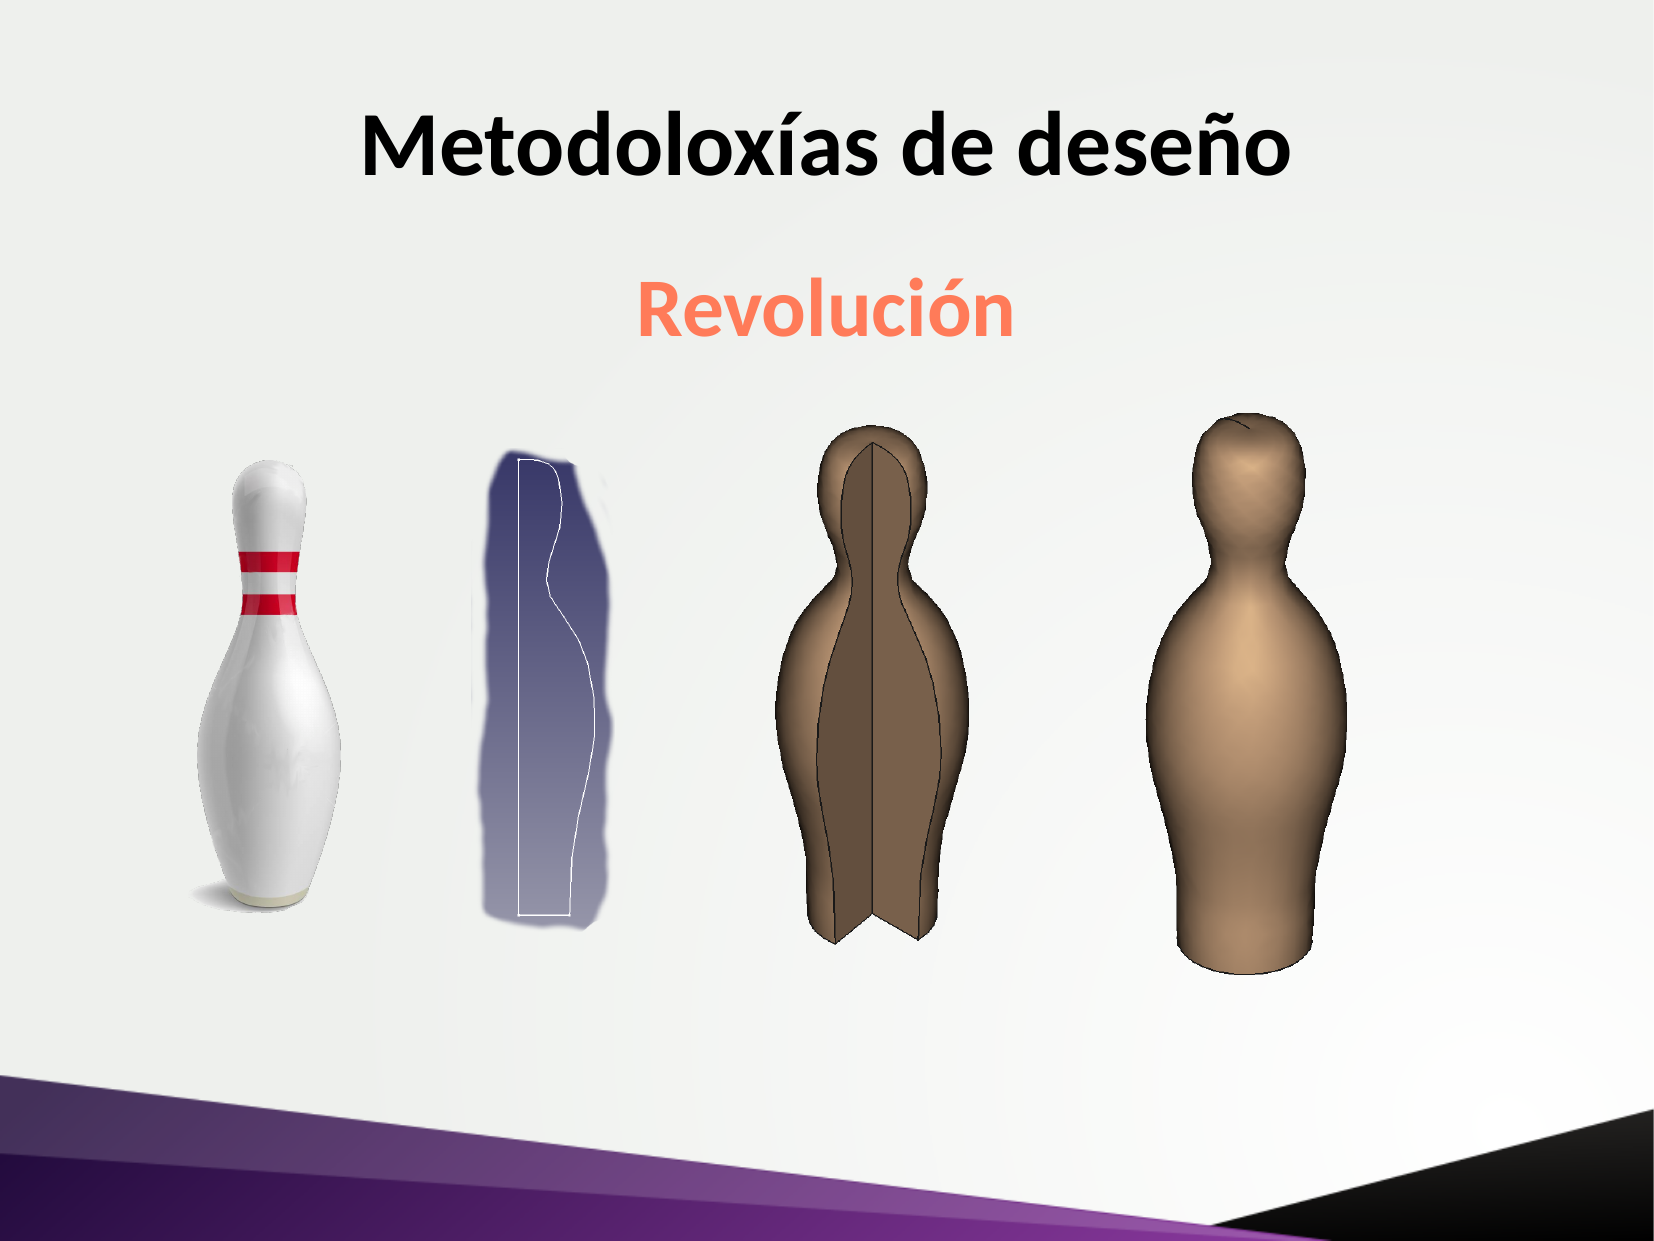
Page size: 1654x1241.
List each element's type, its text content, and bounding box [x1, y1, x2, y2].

title Revolución [70, 240, 1583, 390]
title Metodoloxías de deseño [70, 45, 1583, 240]
picture [0, 0, 1654, 1241]
